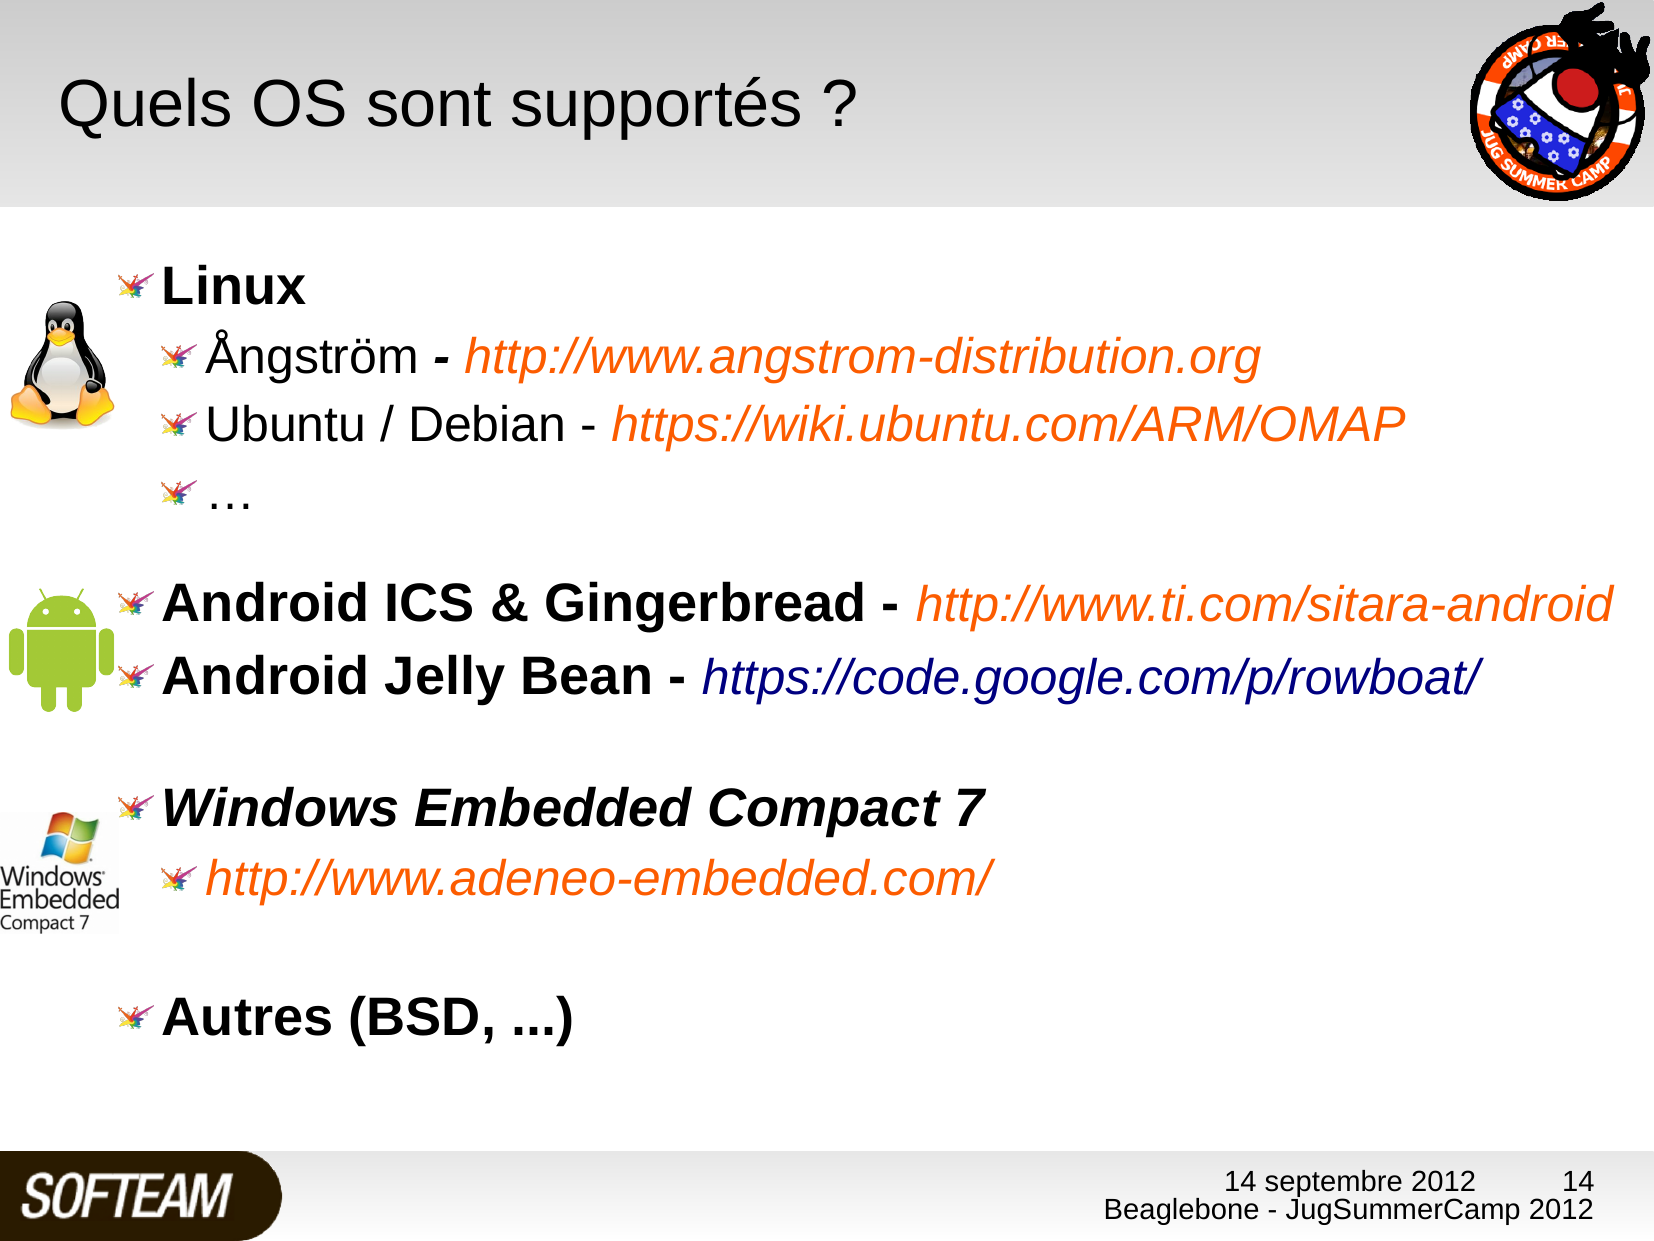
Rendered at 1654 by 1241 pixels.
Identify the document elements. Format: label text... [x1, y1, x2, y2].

picture [1465, 0, 1654, 207]
picture [0, 812, 119, 934]
list Linux Ångström - http://www.angstrom-distribution.org Ubuntu / Debian - https://wiki.ubuntu.com/ARM/OMAP … Android ICS & Gingerbread - http://www.ti.com/sitara-android Android Jelly Bean - https://code.google.com/p/rowboat/ Windows Embedded Compact 7 http://www.adeneo-embedded.com/ Autres (BSD, ...) [118, 255, 1654, 1123]
picture [0, 1151, 286, 1241]
picture [5, 584, 117, 715]
picture [0, 295, 133, 438]
title Quels OS sont supportés ? [59, 29, 1359, 178]
